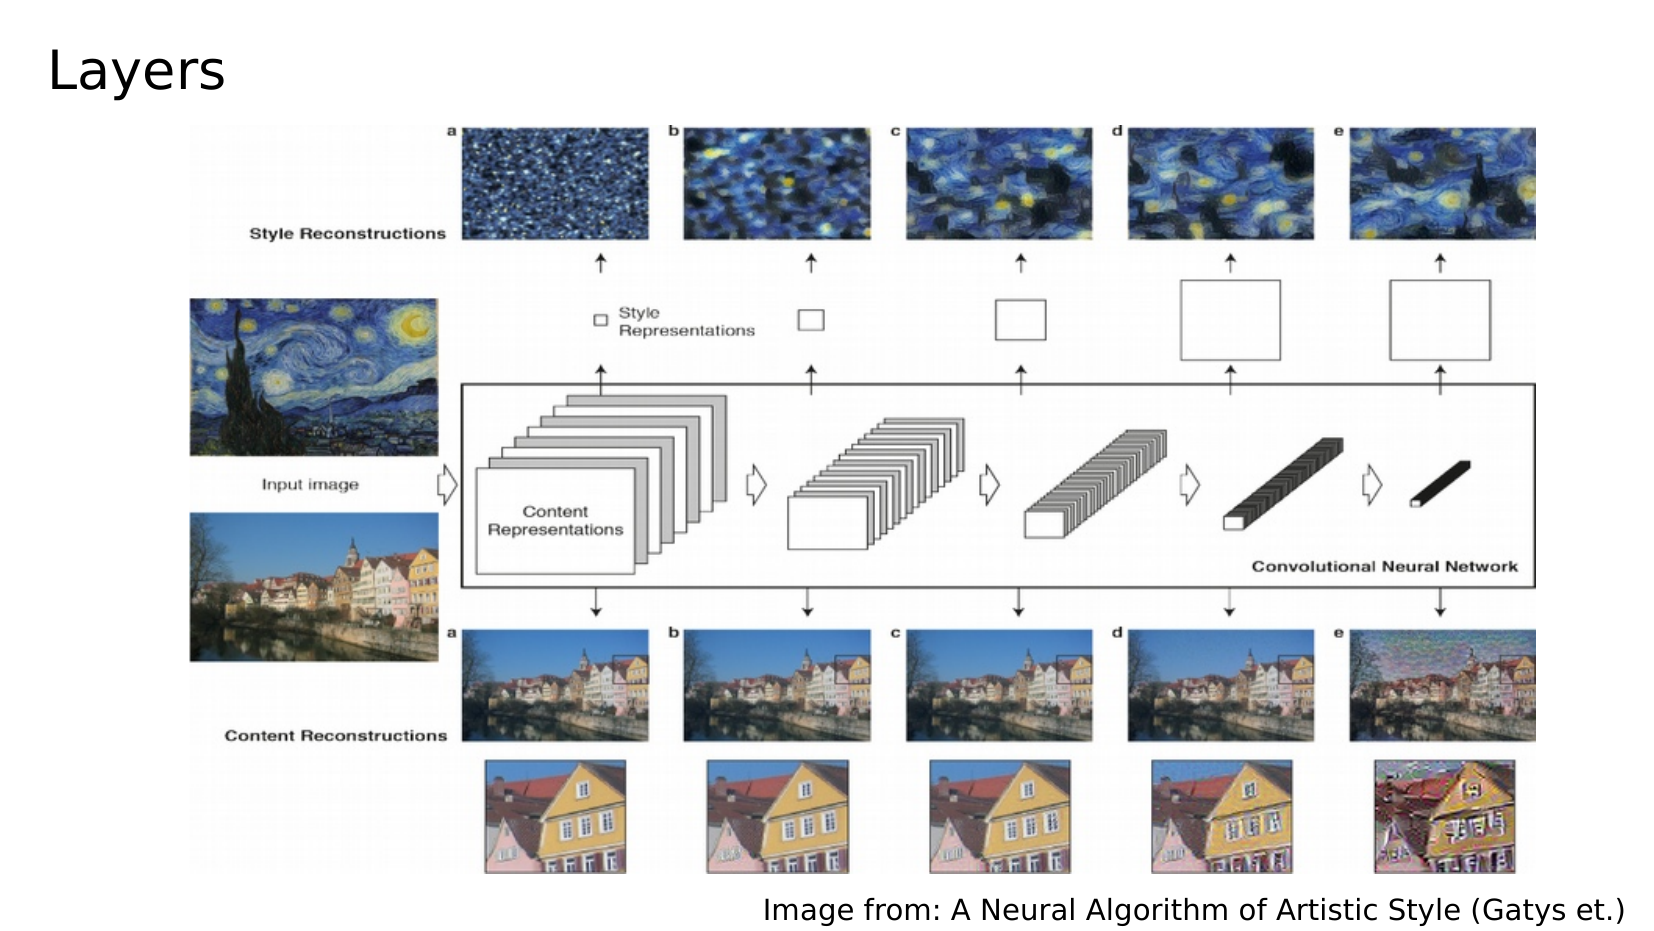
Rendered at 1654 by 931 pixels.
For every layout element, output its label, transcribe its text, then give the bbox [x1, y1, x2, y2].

picture [189, 125, 1536, 875]
title Layers [47, 23, 1536, 119]
text_box Image from: A Neural Algorithm of Artistic Style (Gatys et.) [748, 885, 1643, 931]
